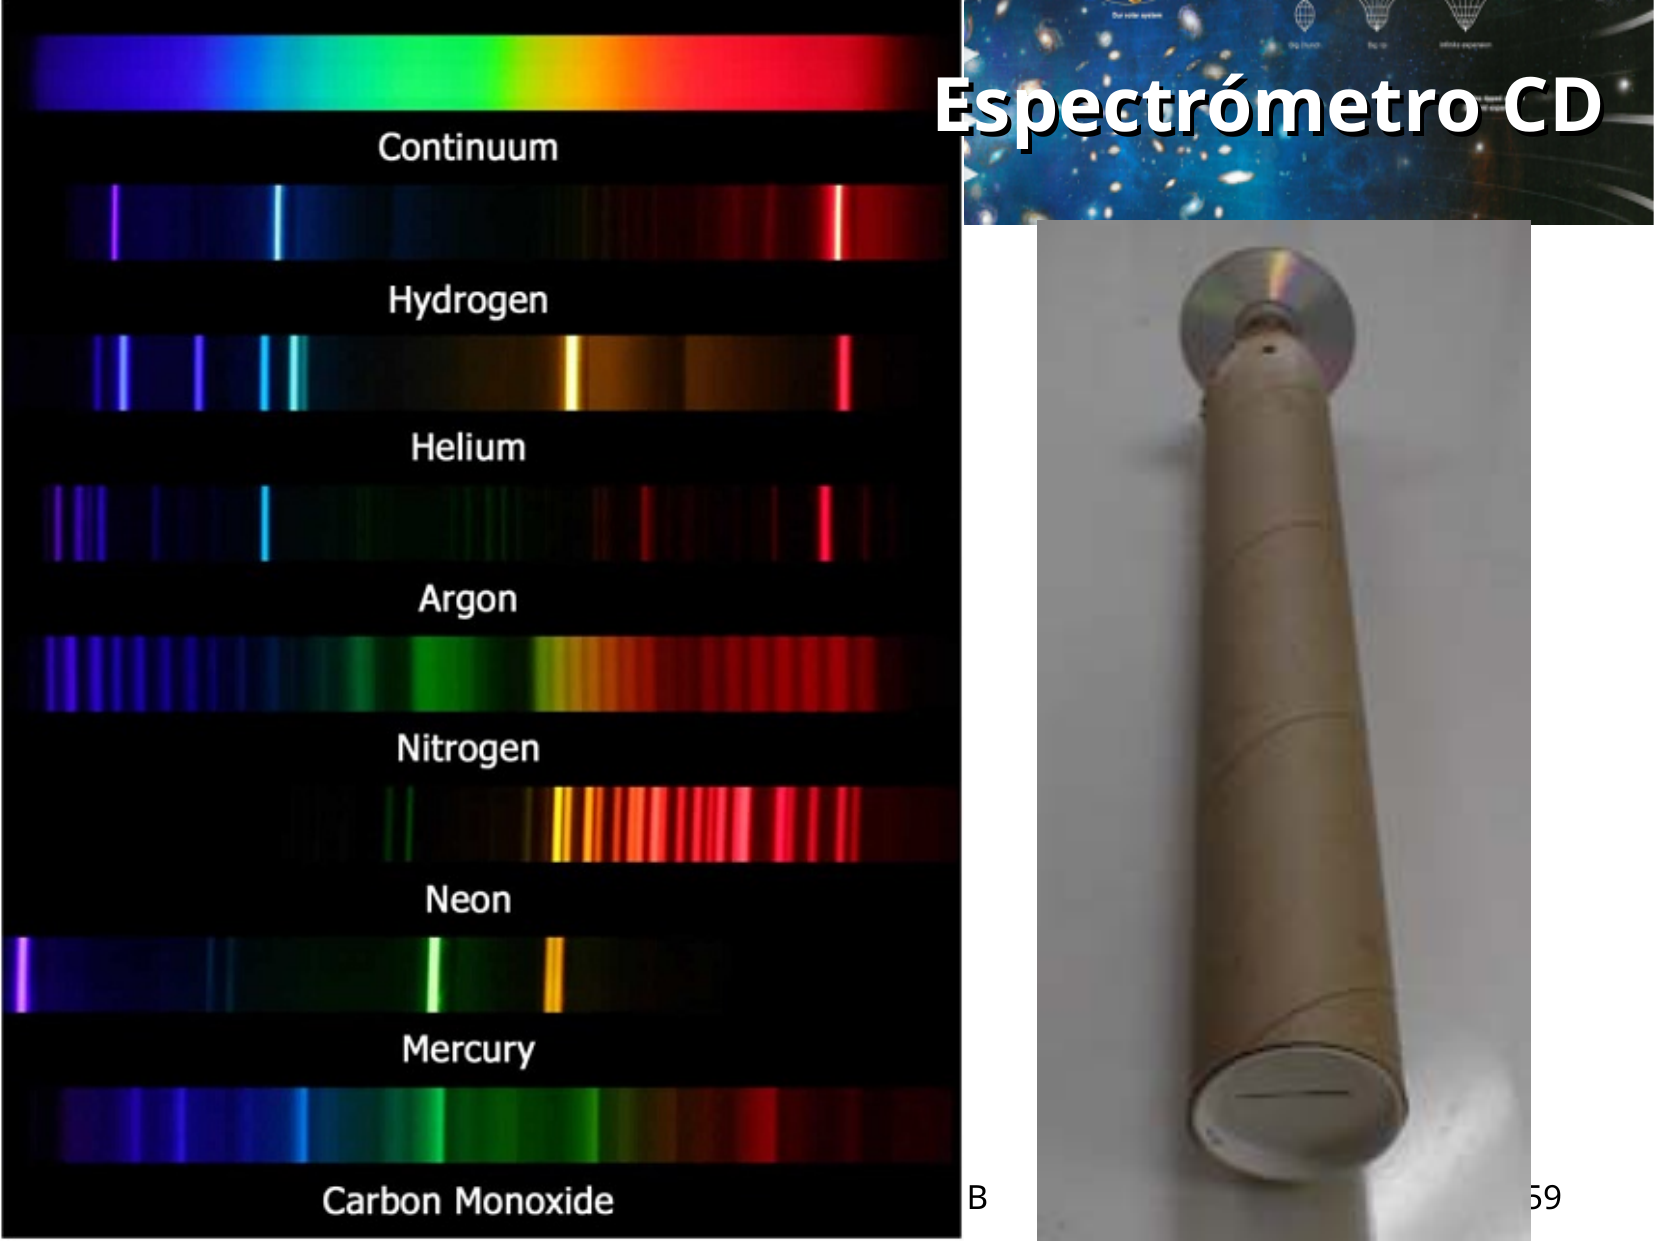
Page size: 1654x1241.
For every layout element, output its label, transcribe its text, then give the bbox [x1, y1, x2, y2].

picture [0, 0, 1654, 1241]
title Espectrómetro CD [45, 15, 1606, 191]
